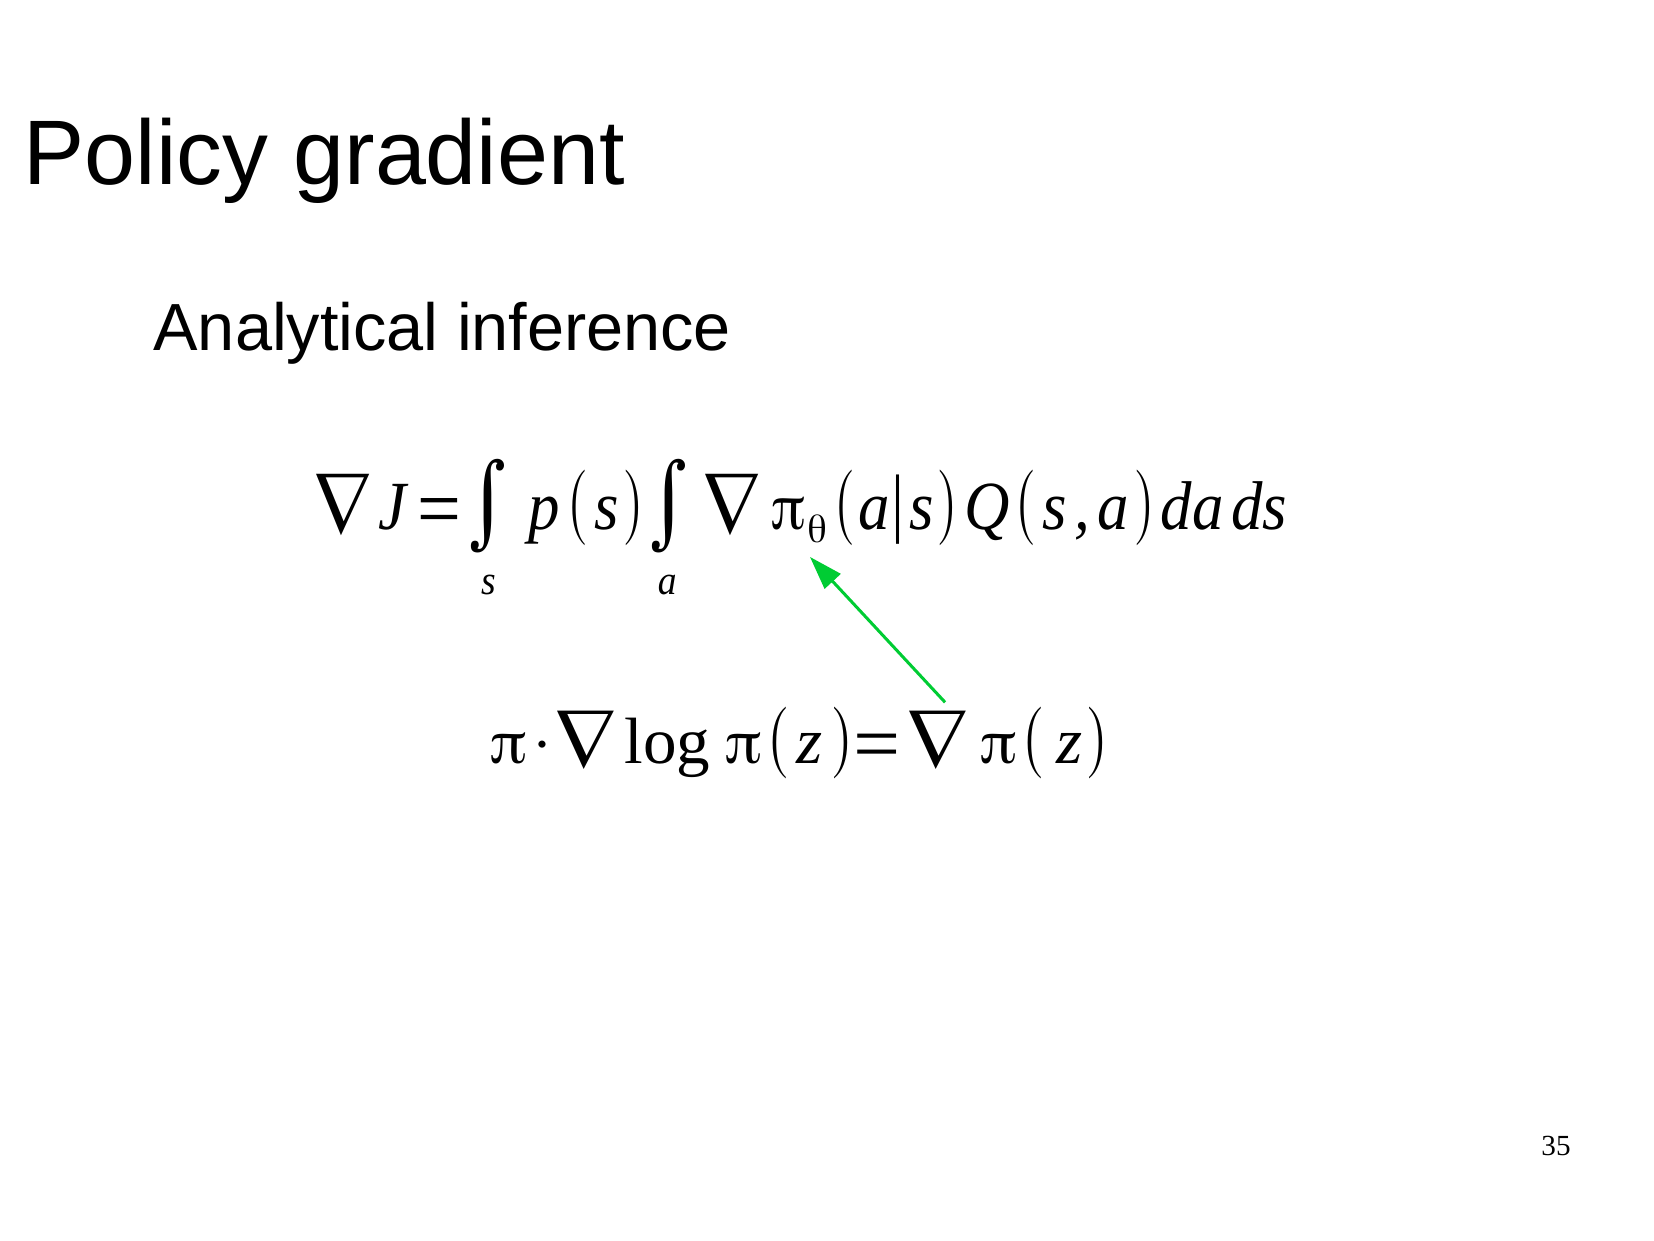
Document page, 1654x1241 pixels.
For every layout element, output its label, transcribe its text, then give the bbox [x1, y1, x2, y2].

chart [296, 452, 1306, 604]
list Analytical inference [82, 290, 1571, 1010]
title Policy gradient [23, 49, 1512, 257]
chart [473, 702, 1126, 782]
